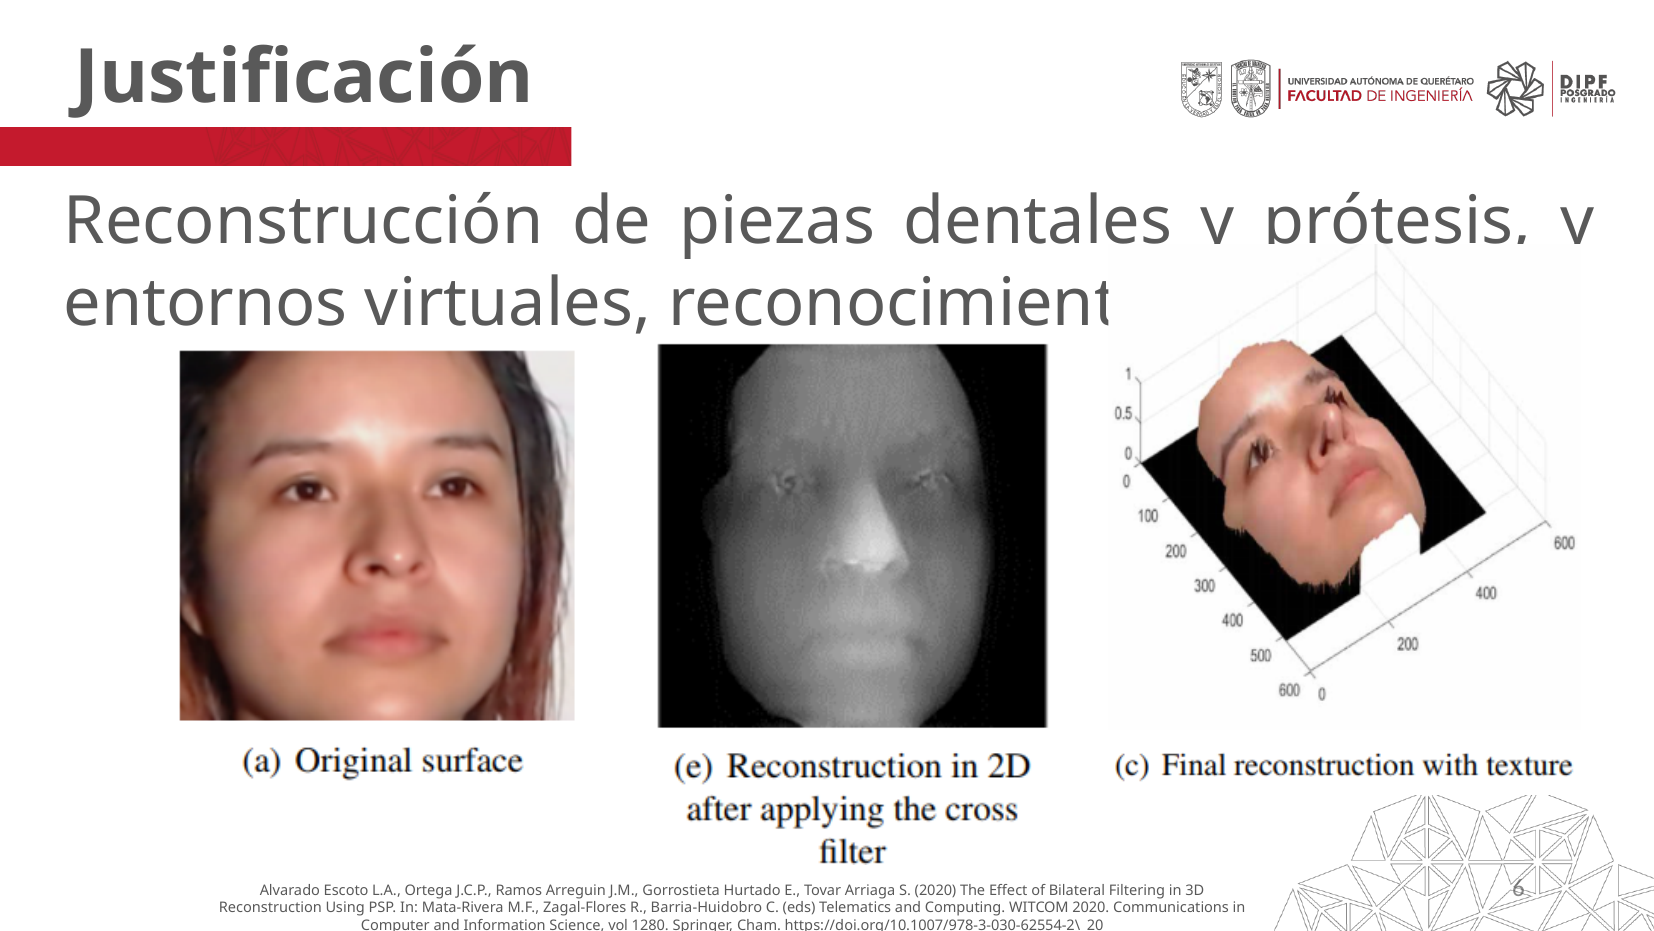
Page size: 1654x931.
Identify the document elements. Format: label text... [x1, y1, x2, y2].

picture [0, 127, 572, 166]
text_box Reconstrucción de piezas dentales y prótesis, y entornos virtuales, reconocimiento facial en 3D. [48, 170, 1612, 307]
picture [170, 341, 580, 789]
text_box Justificación [54, 11, 572, 127]
picture [648, 336, 1050, 865]
picture [1108, 244, 1654, 931]
picture [1176, 54, 1620, 133]
text_box Alvarado Escoto L.A., Ortega J.C.P., Ramos Arreguin J.M., Gorrostieta Hurtado E., Tovar Arriaga S. (2020) The Effect of Bilateral Filtering in 3D Reconstruction Using PSP. In: Mata-Rivera M.F., Zagal-Flores R., Barria-Huidobro C. (eds) Telematics and Computing. WITCOM 2020. Communications in Computer and Information Science, vol 1280. Springer, Cham. https://doi.org/10.1007/978-3-030-62554-2\_20 [195, 873, 1270, 931]
